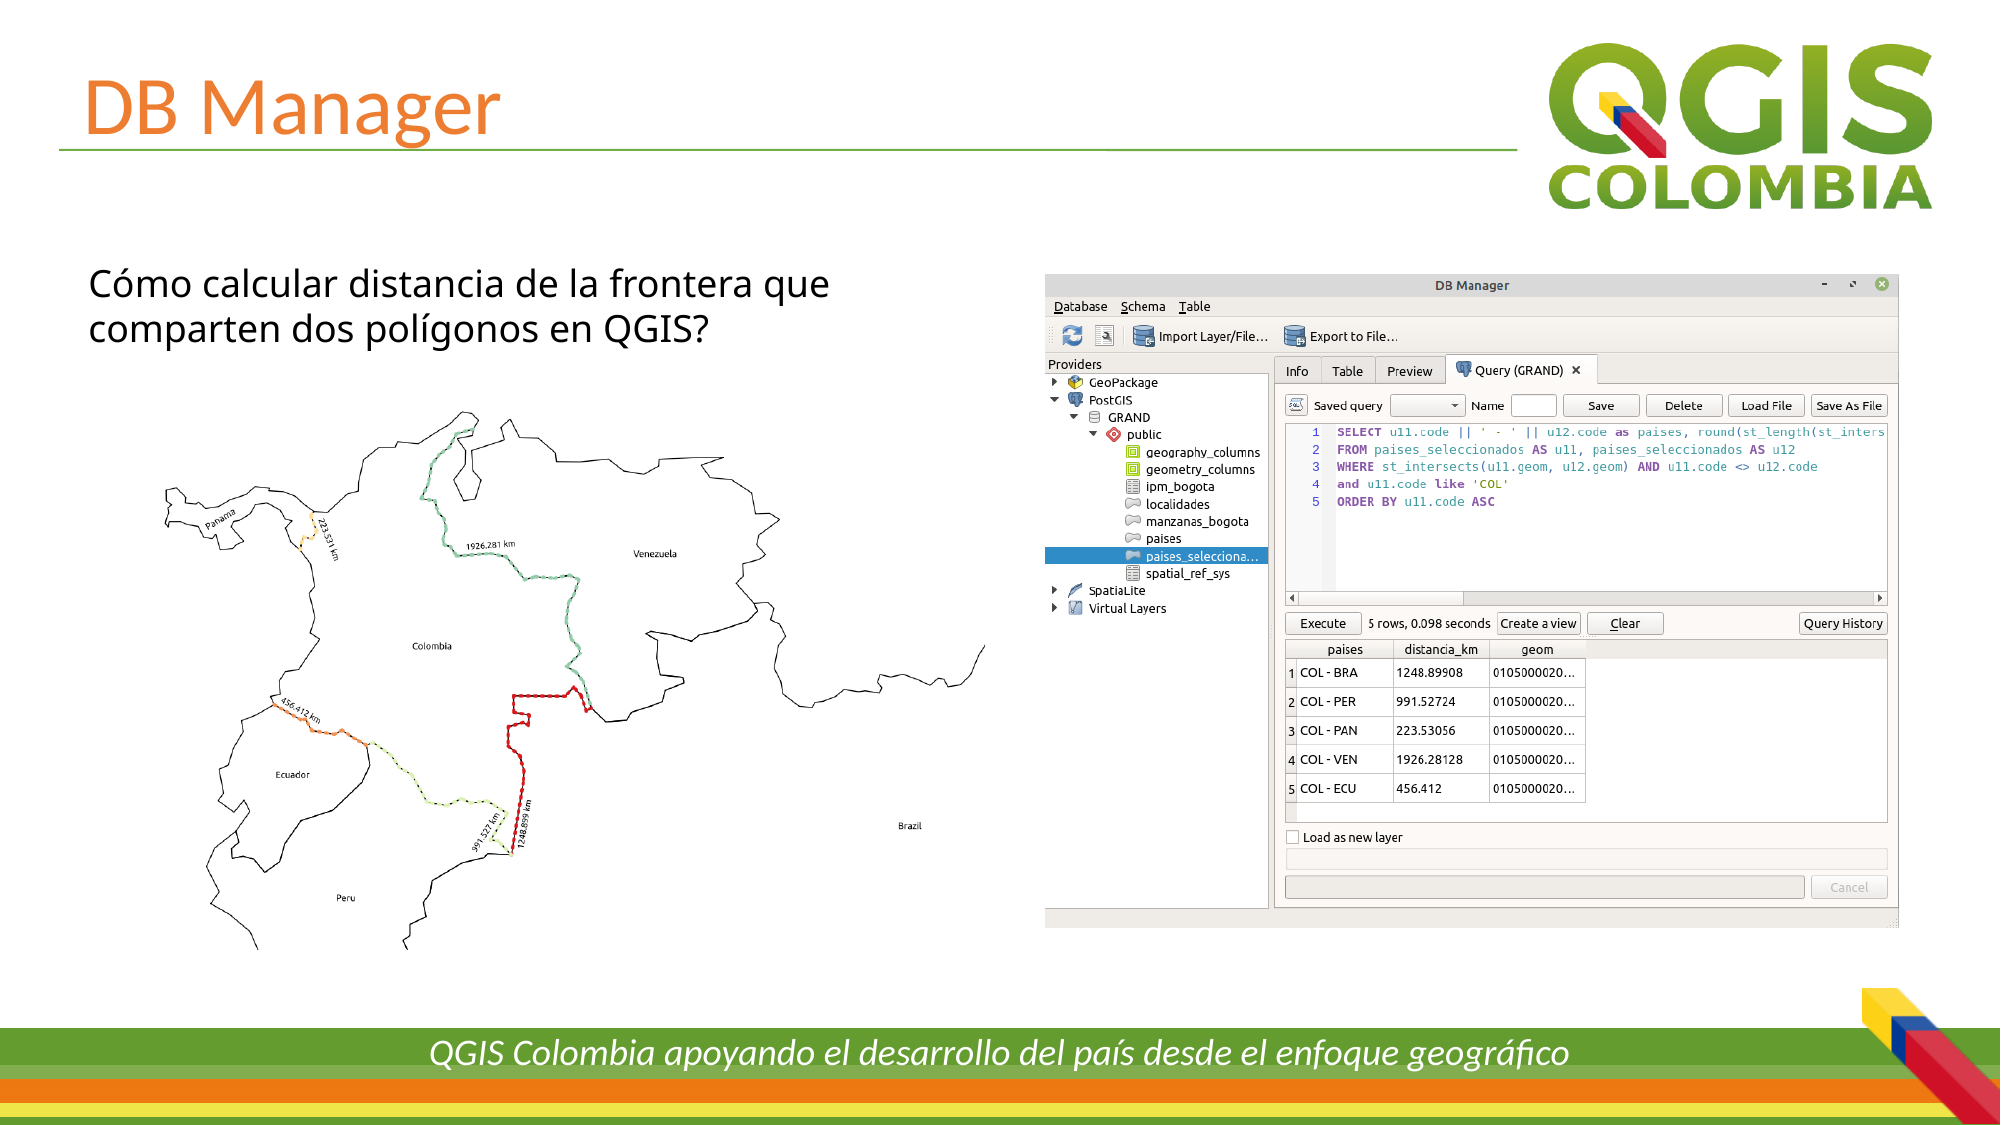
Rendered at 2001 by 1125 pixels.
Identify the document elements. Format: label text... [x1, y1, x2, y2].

picture [0, 988, 2000, 1125]
picture [1045, 274, 1899, 928]
picture [1549, 43, 1932, 209]
text_box DB Manager [68, 43, 1519, 160]
text_box Cómo calcular distancia de la frontera que comparten dos polígonos en QGIS? [73, 244, 951, 333]
picture [130, 380, 985, 950]
